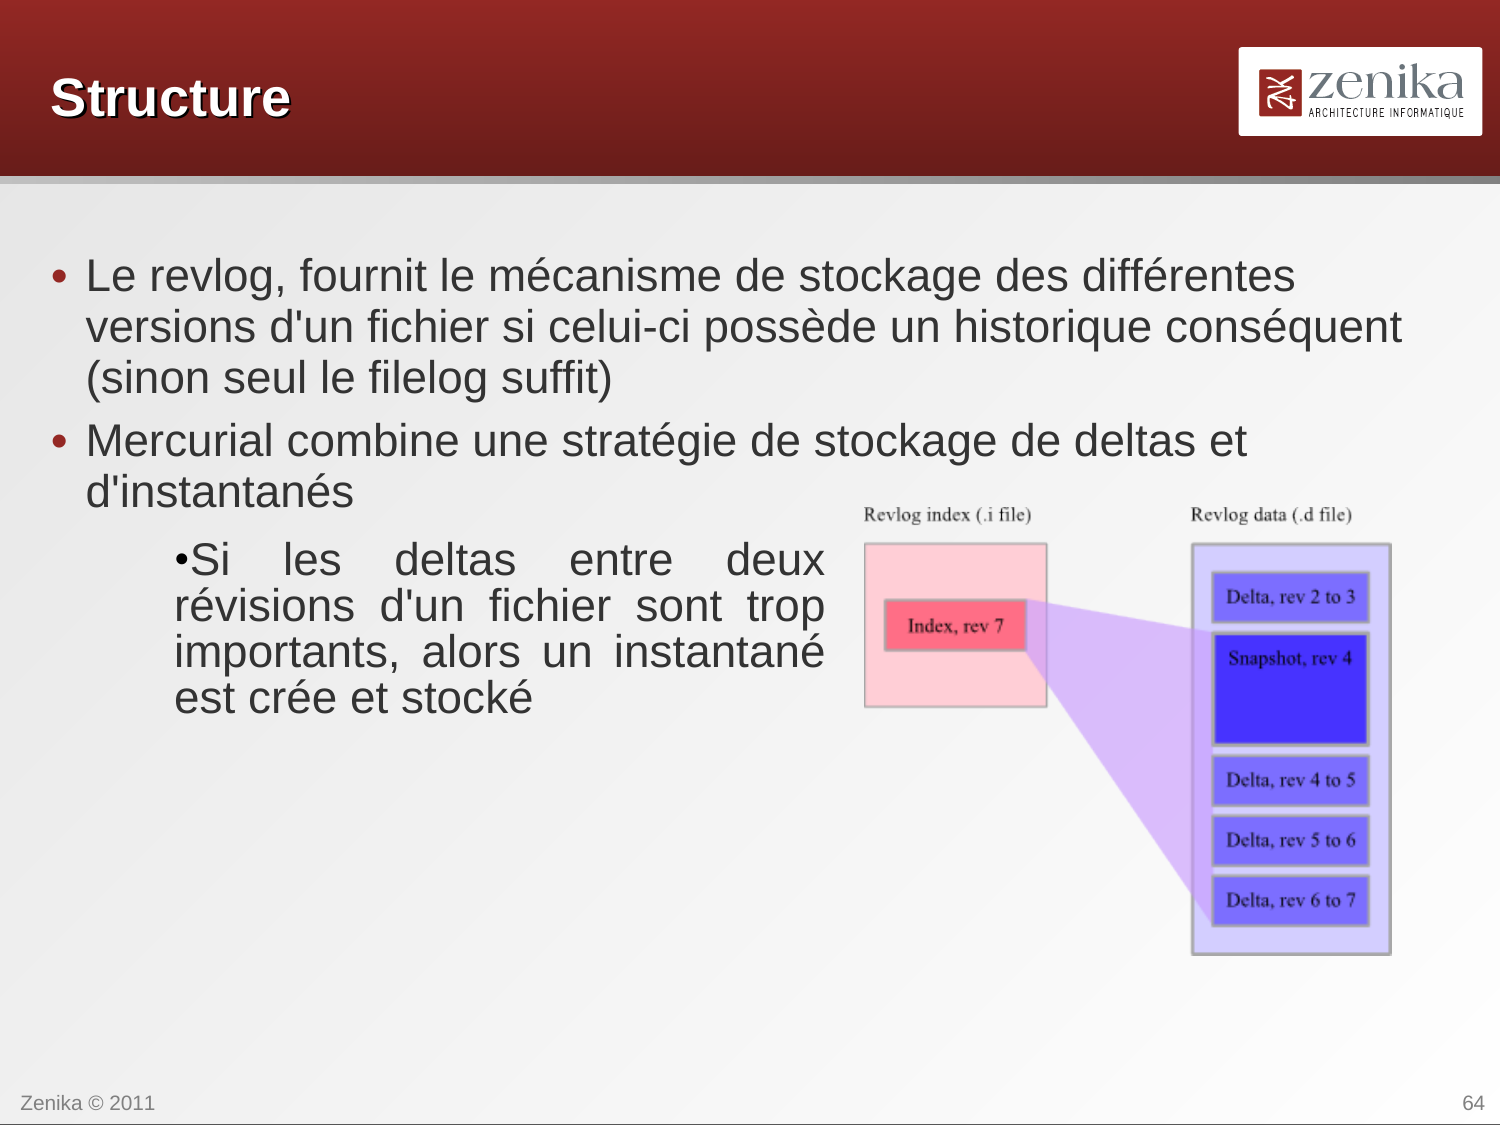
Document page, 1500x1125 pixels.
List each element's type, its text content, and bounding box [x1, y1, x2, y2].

picture [1257, 58, 1464, 125]
title Structure [50, 22, 1206, 172]
picture [864, 507, 1392, 956]
list Le revlog, fournit le mécanisme de stockage des différentes versions d'un fichier si celui-ci possède un historique conséquent (sinon seul le filelog suffit) Mercurial combine une stratégie de stockage de deltas et d'instantanés [50, 249, 1435, 517]
text_box Si les deltas entre deux révisions d'un fichier sont trop importants, alors un instantané est crée et stocké [84, 531, 841, 772]
